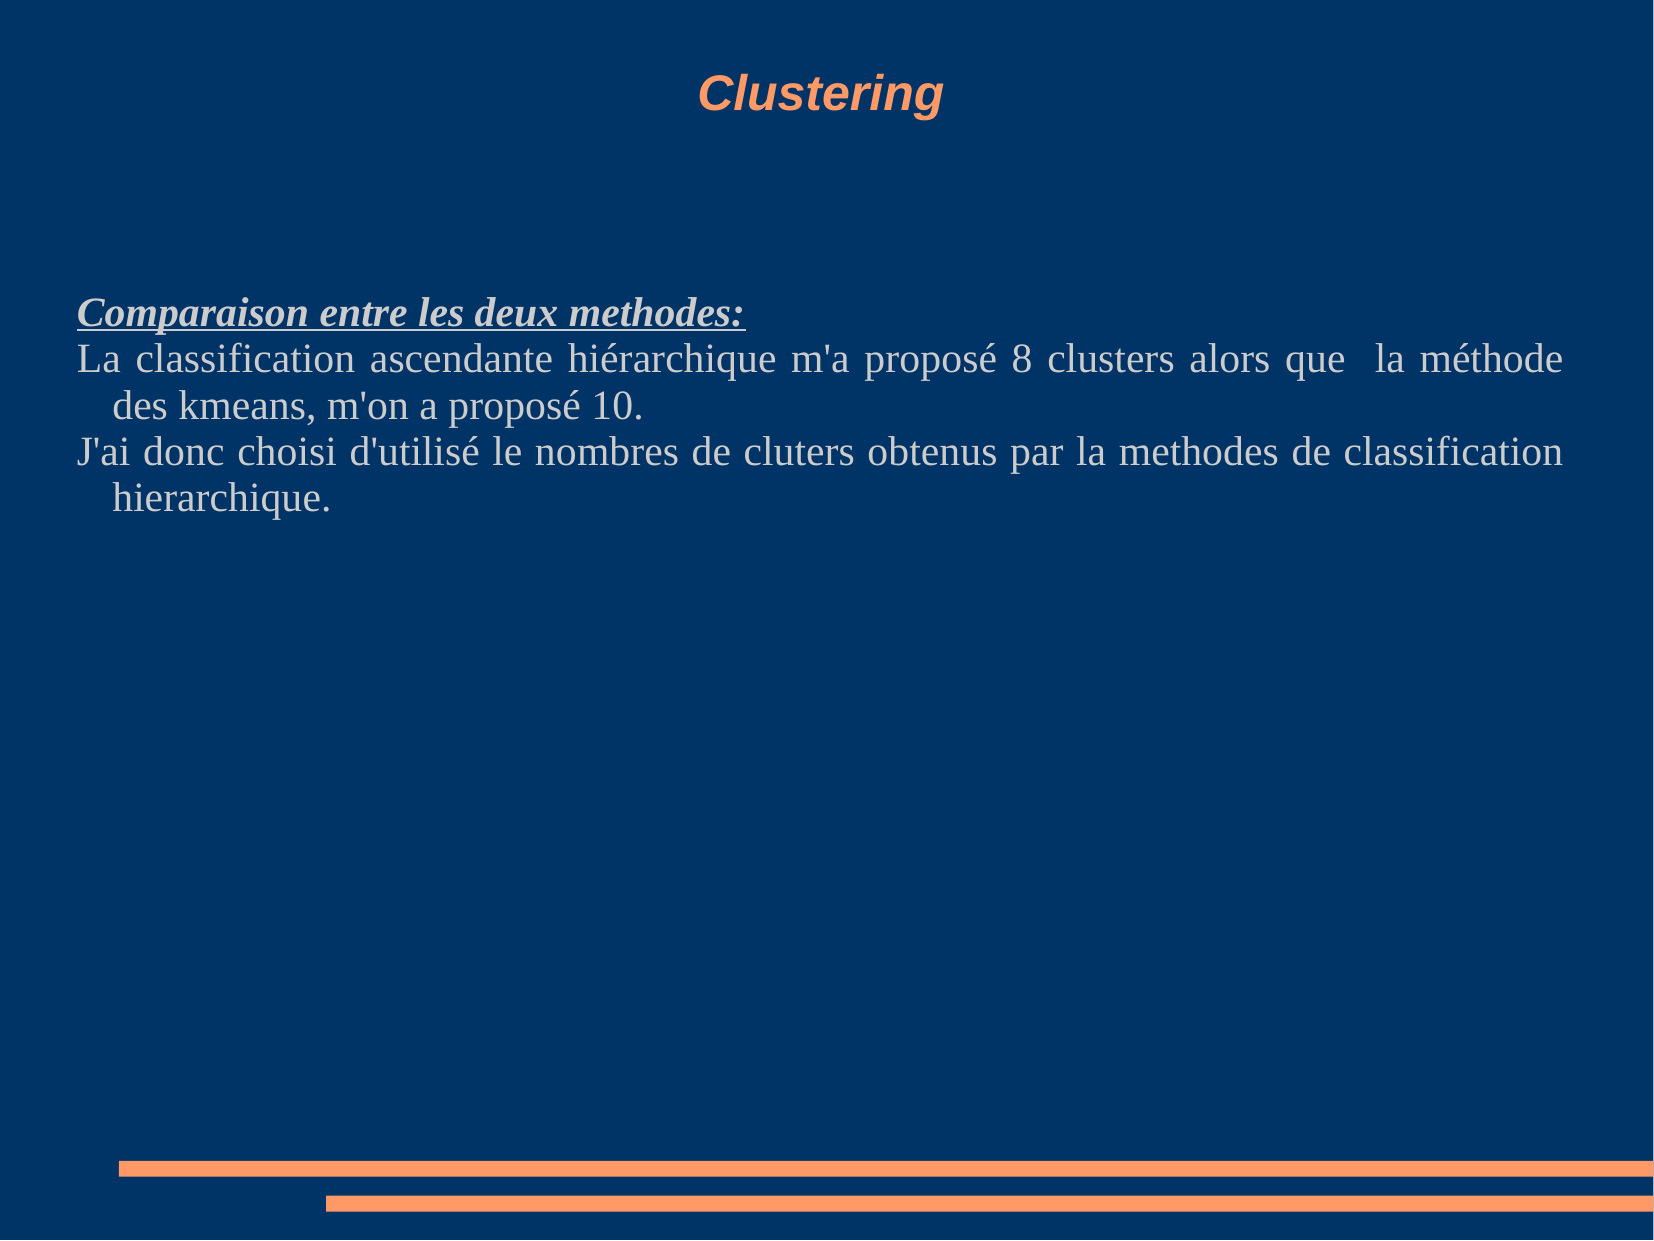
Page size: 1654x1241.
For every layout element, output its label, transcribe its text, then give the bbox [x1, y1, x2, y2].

title Clustering [76, 29, 1565, 158]
subtitle Comparaison entre les deux methodes: La classification ascendante hiérarchique m'a proposé 8 clusters alors que la méthode des kmeans, m'on a proposé 10. J'ai donc choisi d'utilisé le nombres de cluters obtenus par la methodes de classification hierarchique. [76, 160, 1565, 650]
